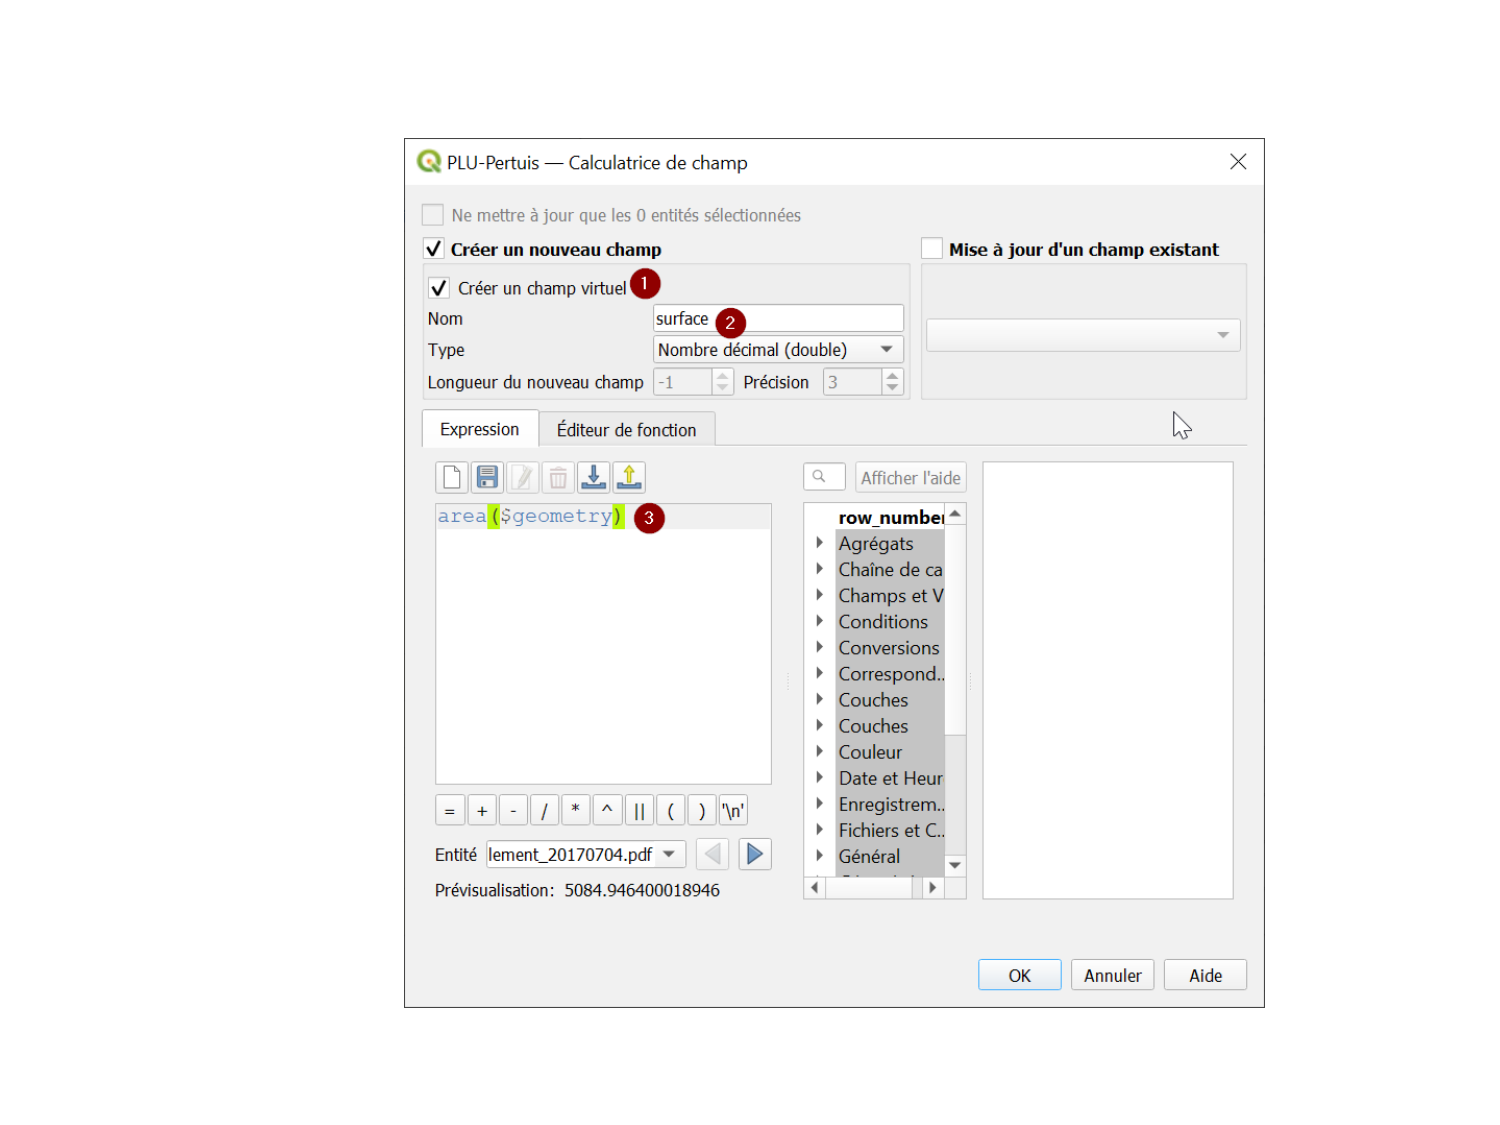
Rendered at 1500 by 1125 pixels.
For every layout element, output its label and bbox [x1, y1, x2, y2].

picture [404, 138, 1265, 1008]
